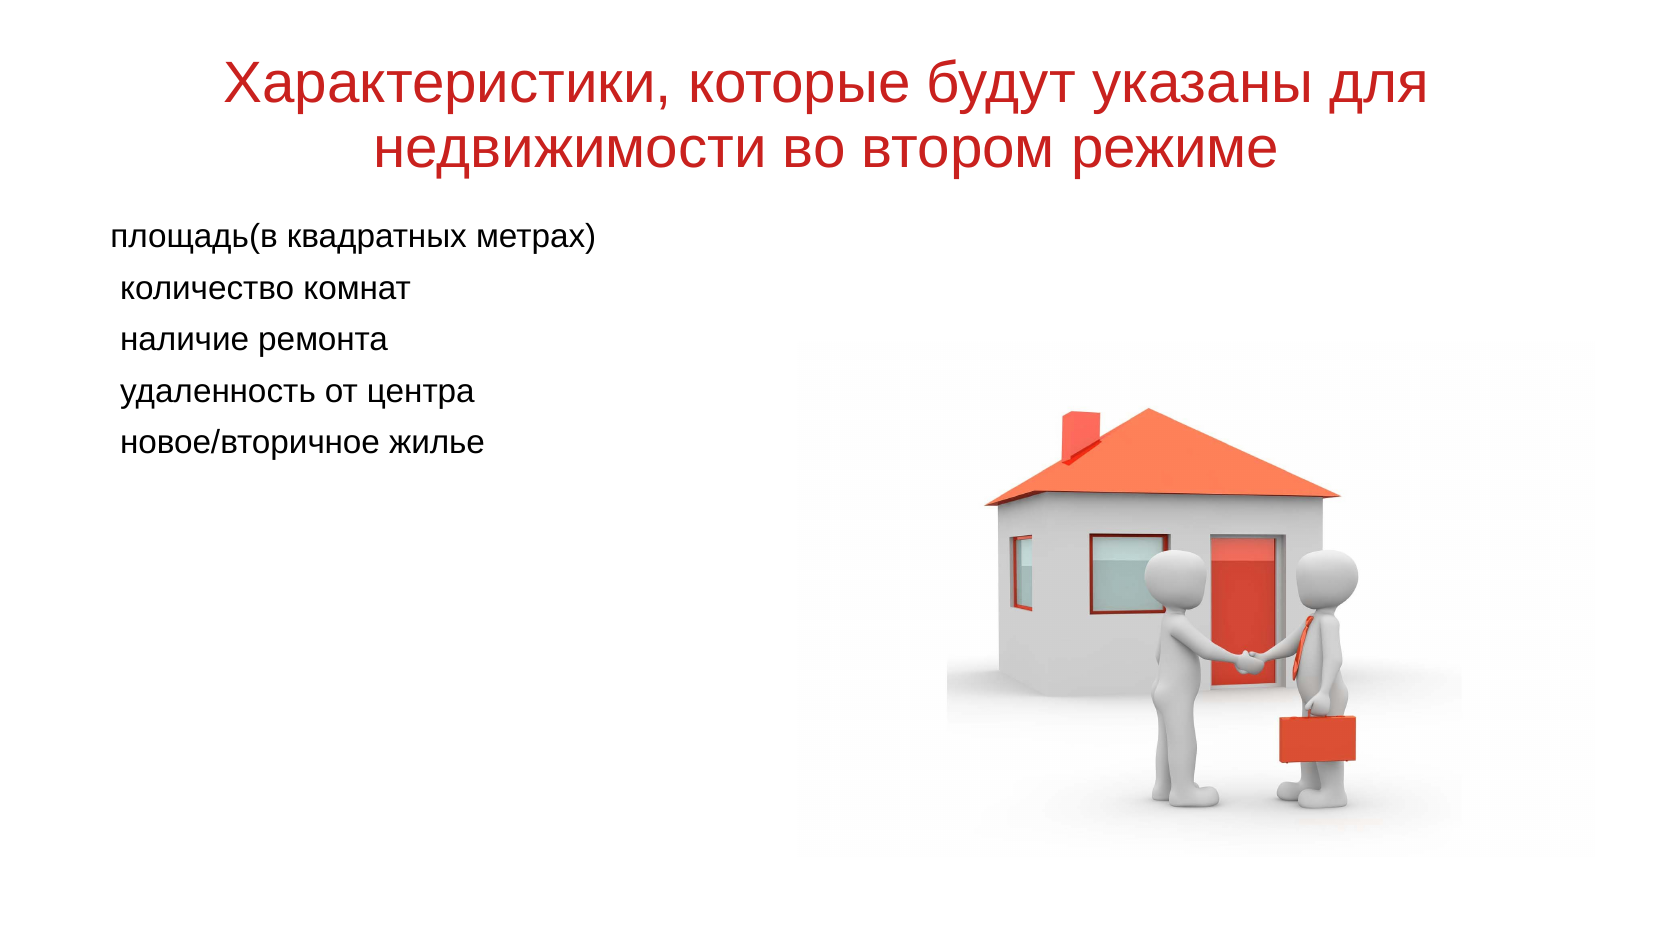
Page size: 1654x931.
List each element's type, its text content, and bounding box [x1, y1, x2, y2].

list площадь(в квадратных метрах) количество комнат наличие ремонта удаленность от центра новое/вторичное жилье [82, 217, 916, 758]
picture [797, 341, 1595, 857]
title Характеристики, которые будут указаны для недвижимости во втором режиме [82, 37, 1571, 193]
